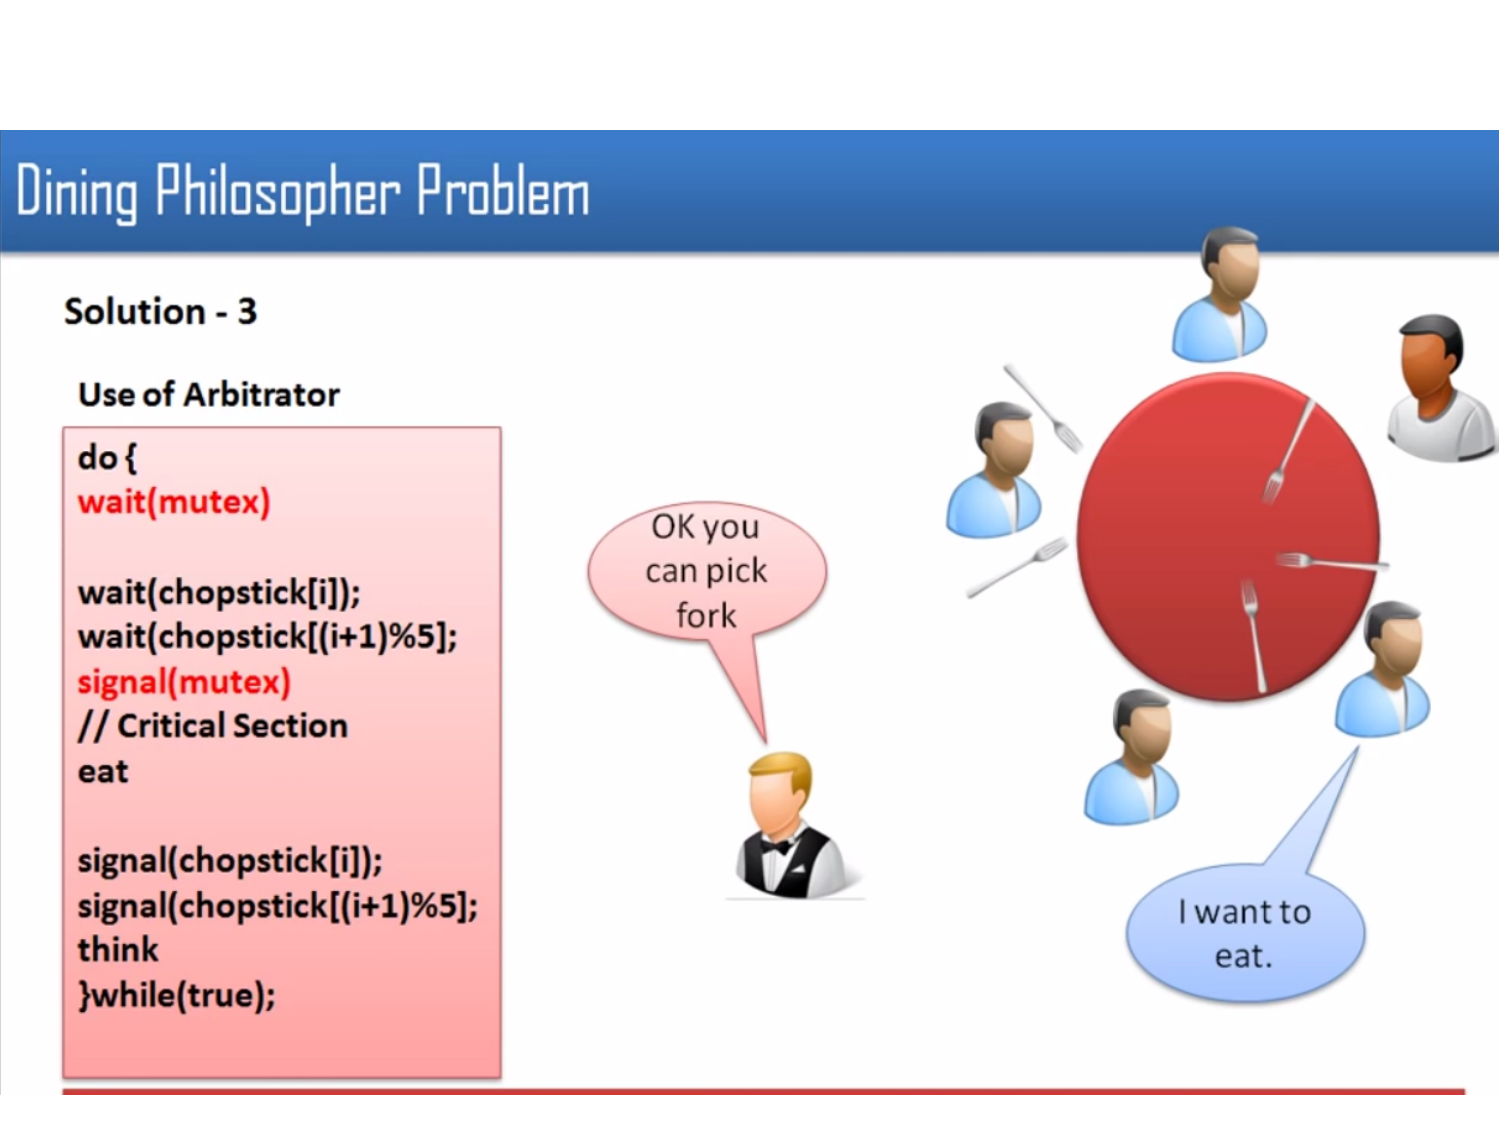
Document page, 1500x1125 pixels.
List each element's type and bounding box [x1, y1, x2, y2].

picture [0, 130, 1499, 1096]
